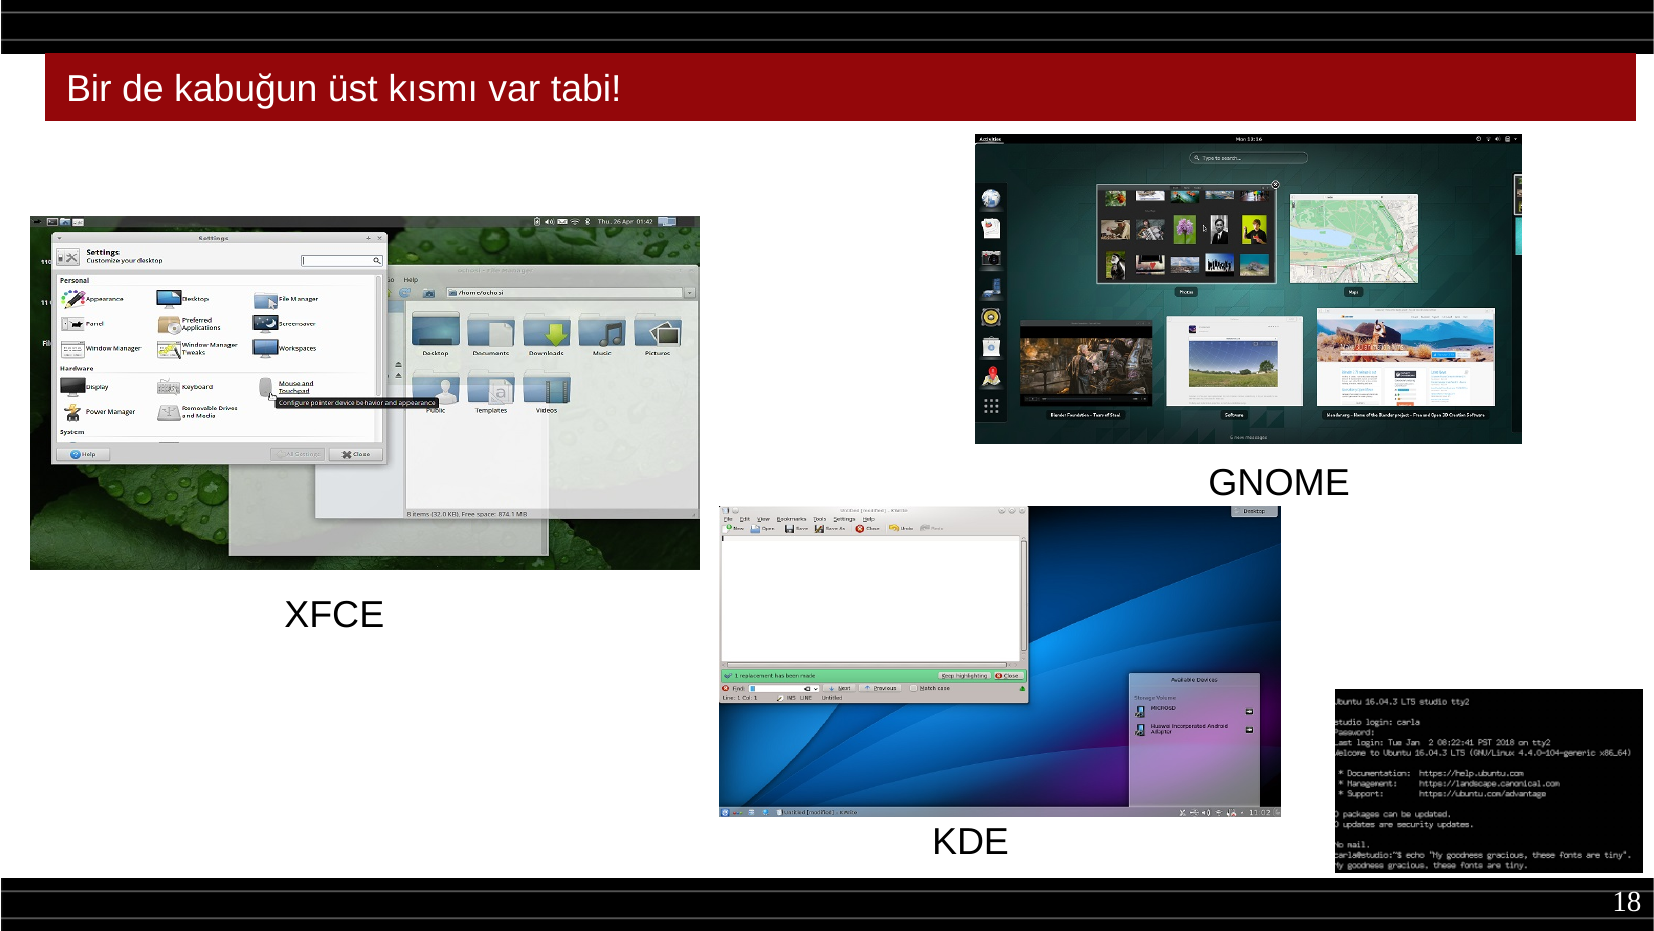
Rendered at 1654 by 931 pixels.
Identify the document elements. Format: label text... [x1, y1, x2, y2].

picture [719, 506, 1281, 818]
text_box XFCE [218, 582, 451, 643]
picture [975, 134, 1522, 444]
text_box Bir de kabuğun üst kısmı var tabi! [51, 60, 1312, 117]
text_box GNOME [1163, 450, 1395, 511]
picture [1335, 689, 1643, 873]
text_box KDE [854, 809, 1087, 870]
picture [30, 216, 700, 571]
picture [1, 878, 1654, 931]
picture [1, 0, 1654, 54]
